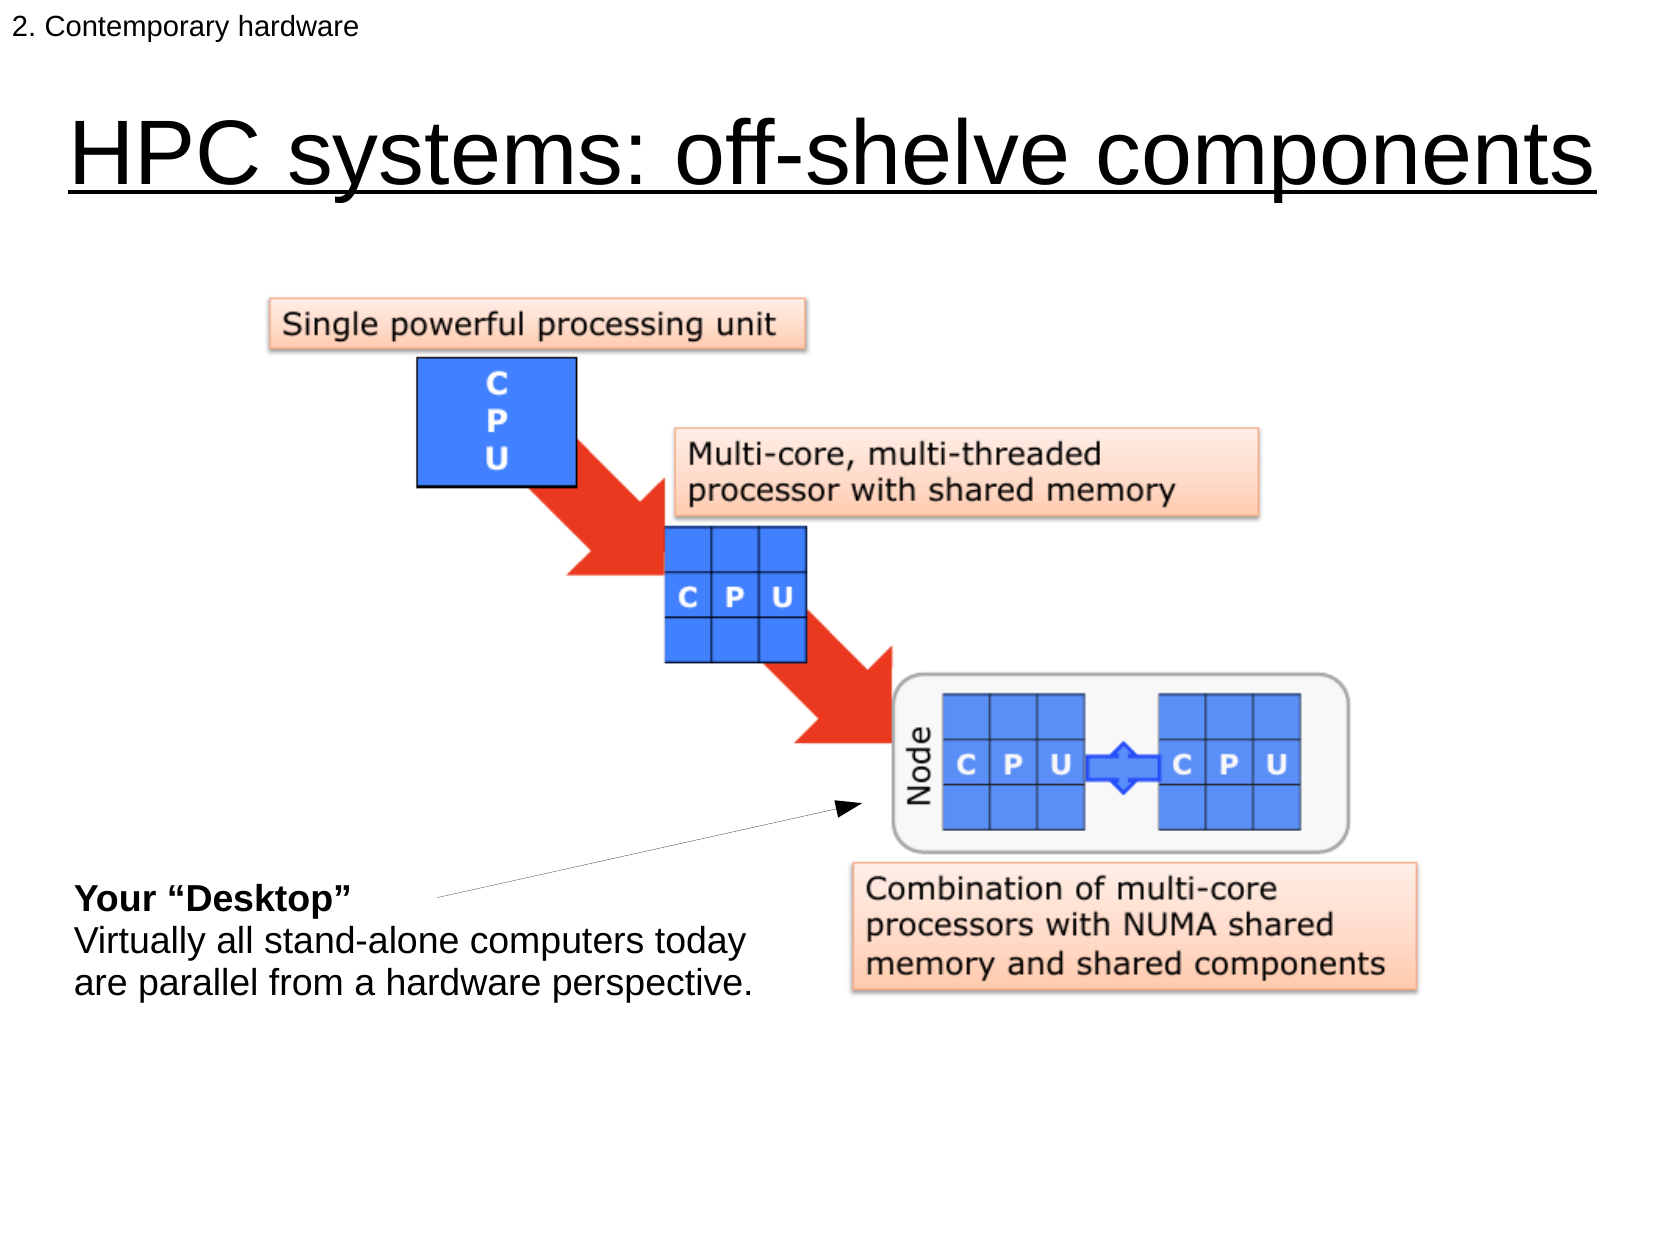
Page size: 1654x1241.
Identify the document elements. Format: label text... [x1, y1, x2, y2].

title HPC systems: off-shelve components [59, 49, 1607, 257]
text_box 2. Contemporary hardware [11, 8, 815, 44]
picture [257, 290, 1430, 1017]
text_box Your “Desktop” Virtually all stand-alone computers today are parallel from a hardware perspective. [59, 869, 773, 1011]
